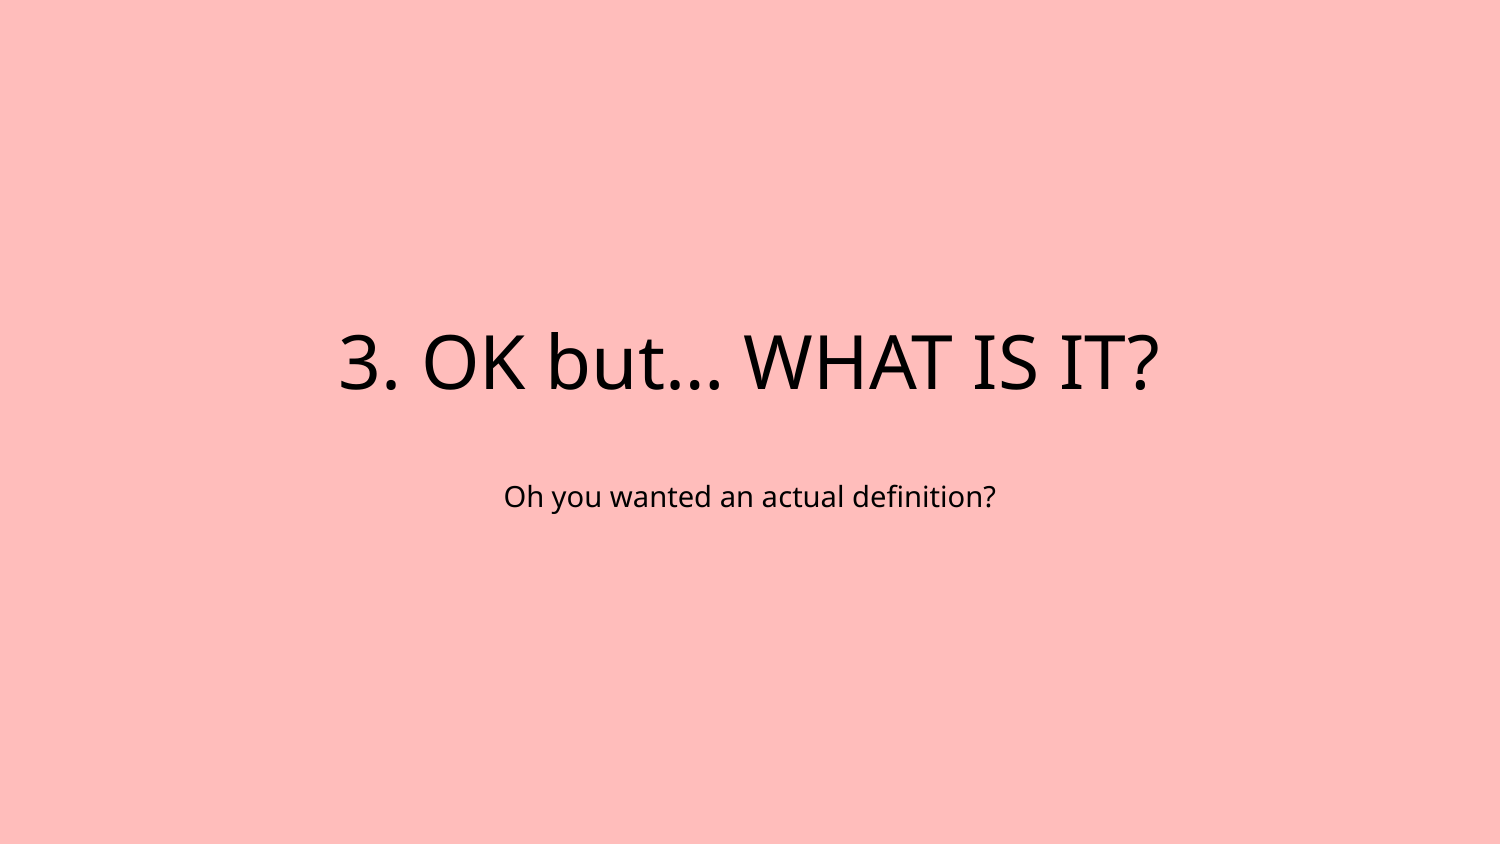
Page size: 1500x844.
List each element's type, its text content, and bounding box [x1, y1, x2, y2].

title 3. OK but… WHAT IS IT? [249, 325, 1251, 394]
subtitle Oh you wanted an actual definition? [266, 478, 1234, 592]
